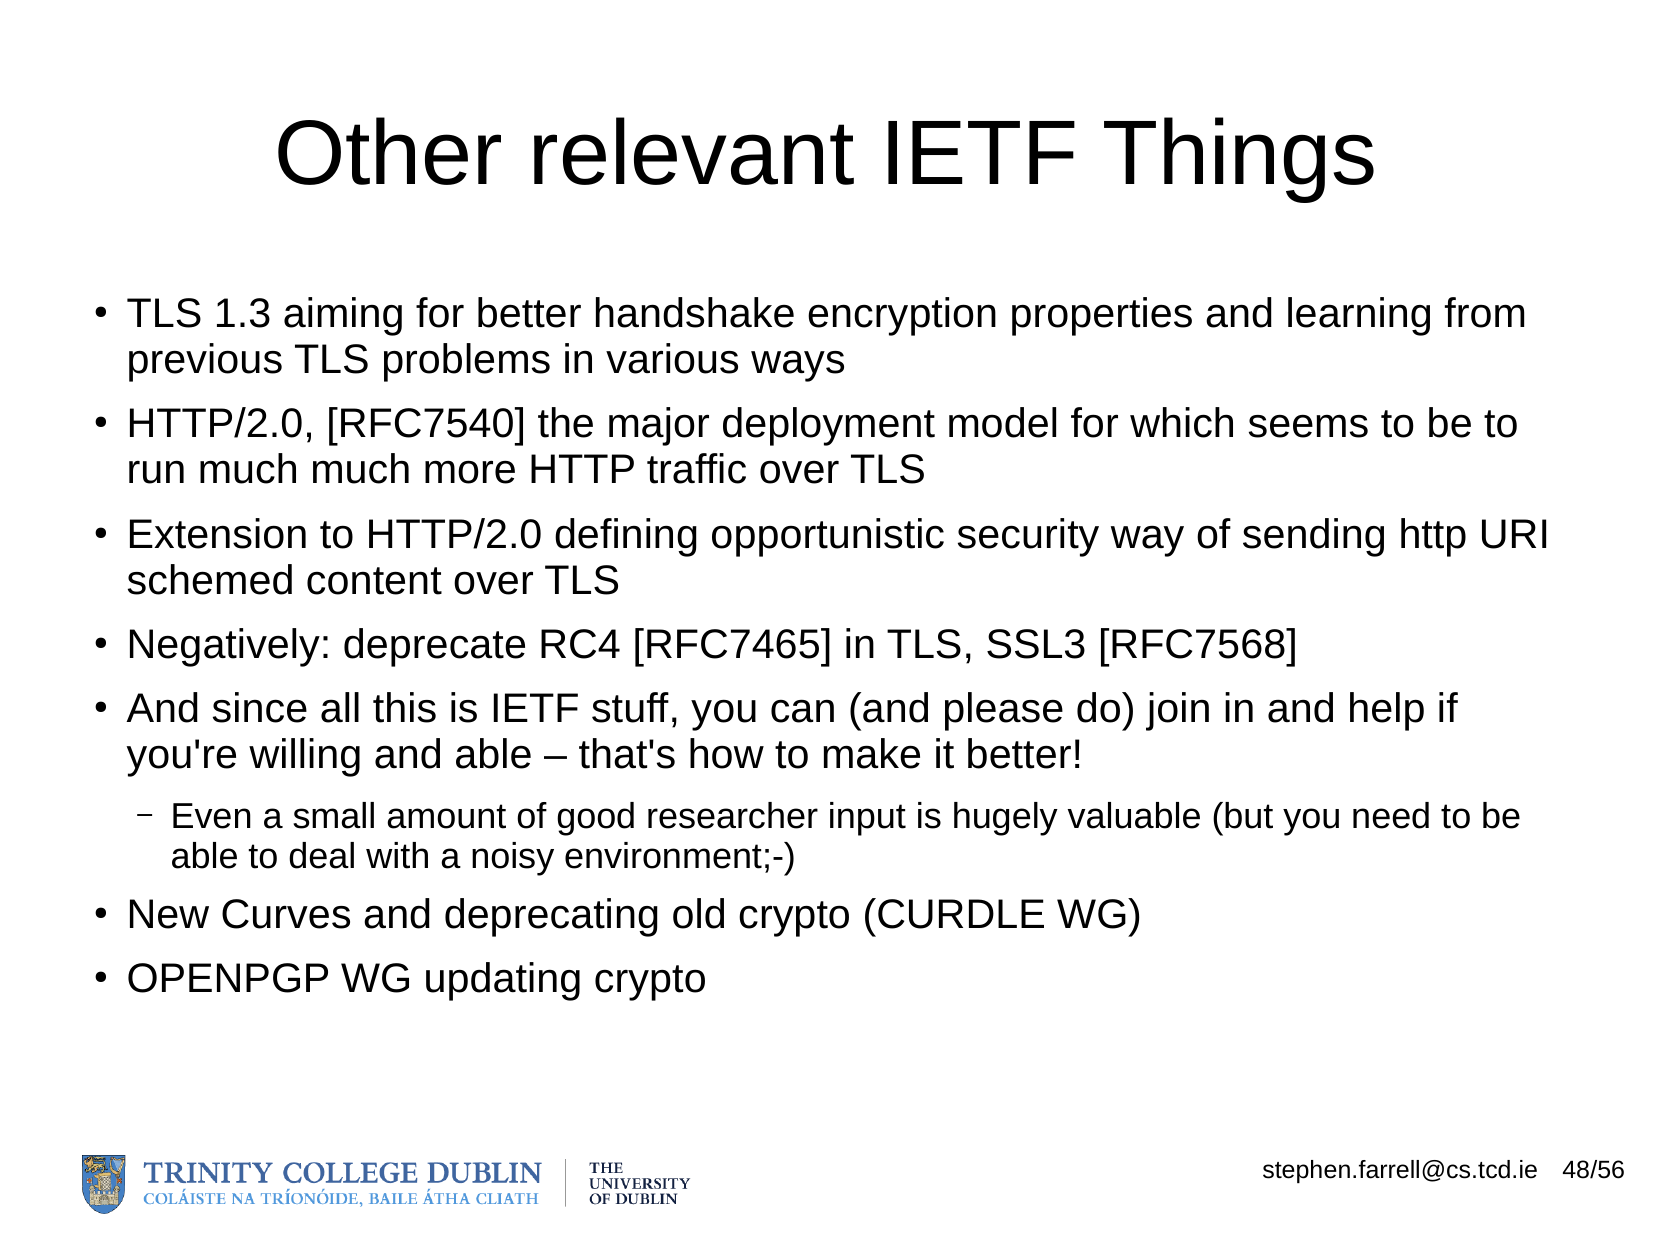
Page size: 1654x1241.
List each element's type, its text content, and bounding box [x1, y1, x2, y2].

picture [82, 1155, 694, 1214]
list TLS 1.3 aiming for better handshake encryption properties and learning from previous TLS problems in various ways HTTP/2.0, [RFC7540] the major deployment model for which seems to be to run much much more HTTP traffic over TLS Extension to HTTP/2.0 defining opportunistic security way of sending http URI schemed content over TLS Negatively: deprecate RC4 [RFC7465] in TLS, SSL3 [RFC7568] And since all this is IETF stuff, you can (and please do) join in and help if you're willing and able – that's how to make it better! Even a small amount of good researcher input is hugely valuable (but you need to be able to deal with a noisy environment;-) New Curves and deprecating old crypto (CURDLE WG) OPENPGP WG updating crypto [82, 290, 1571, 1010]
title Other relevant IETF Things [82, 49, 1571, 257]
